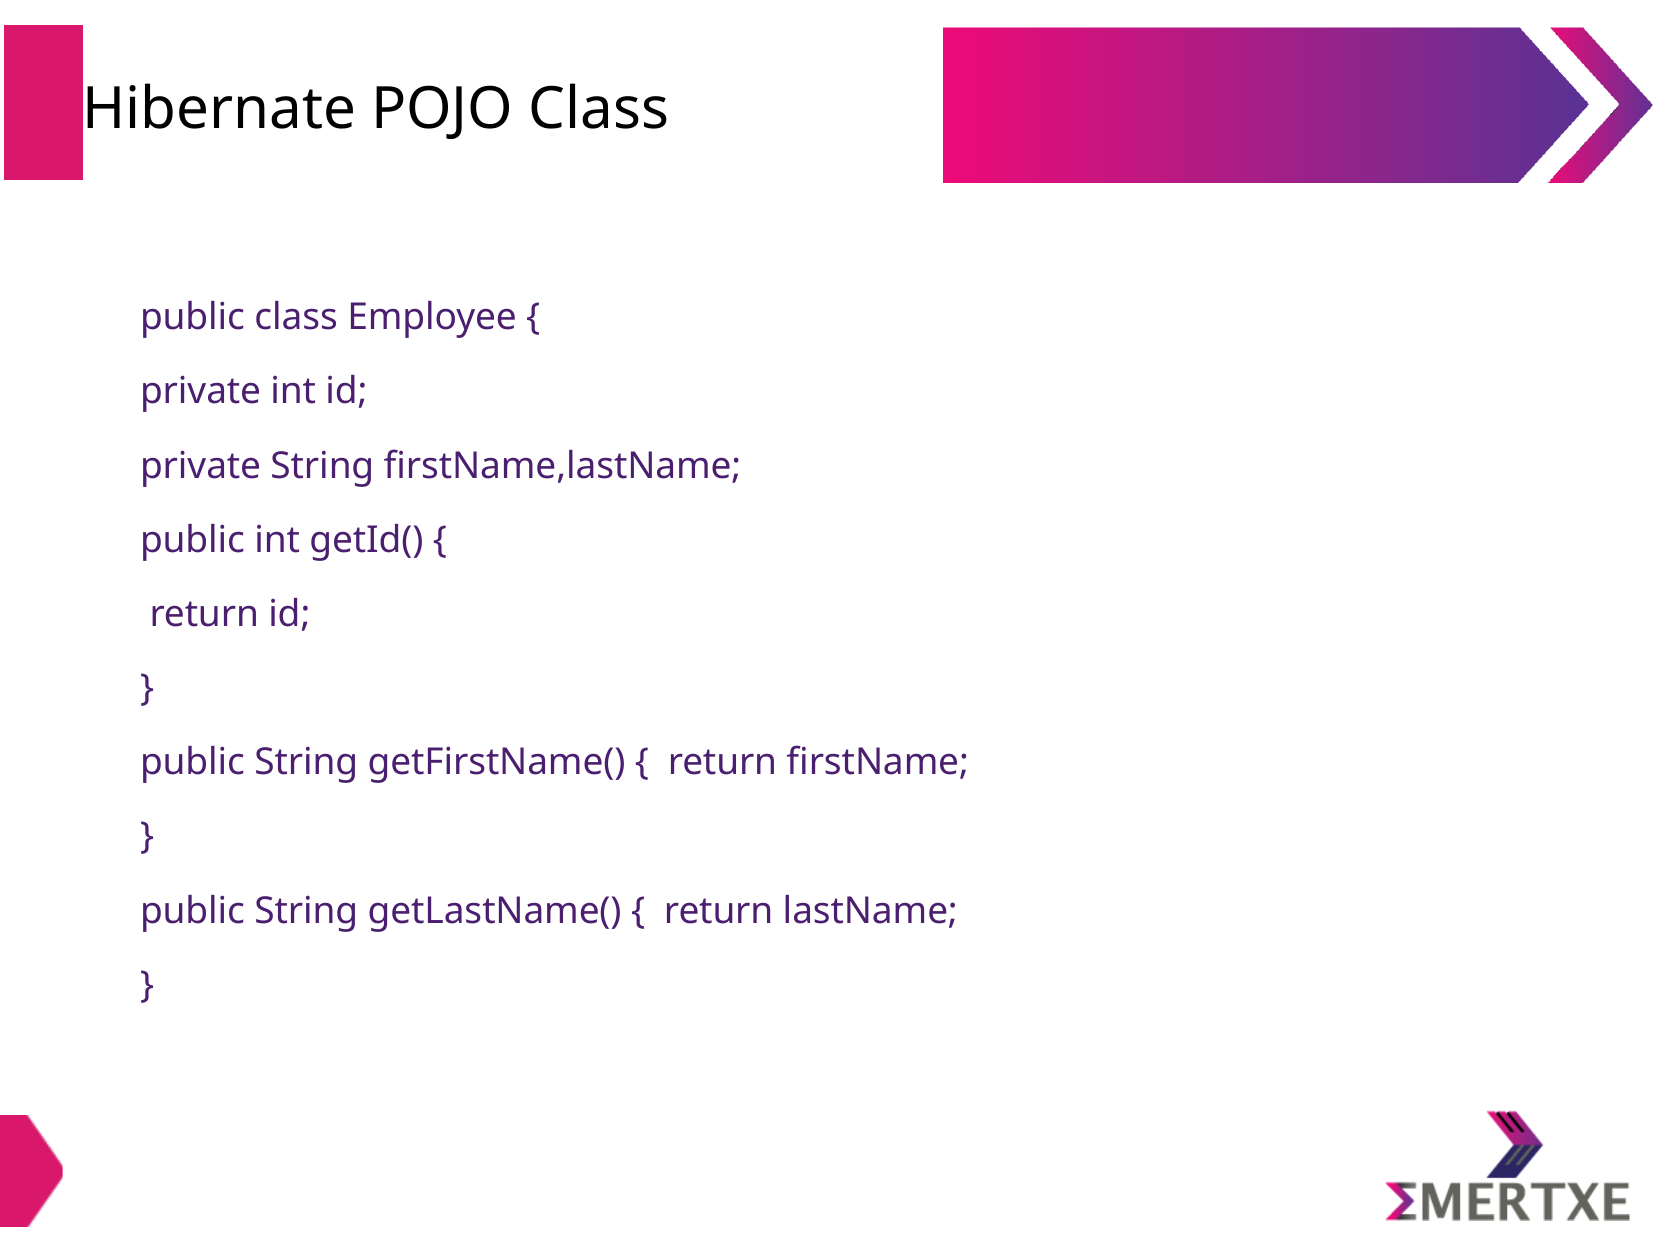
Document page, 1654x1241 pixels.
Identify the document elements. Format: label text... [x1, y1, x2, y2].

picture [1385, 1107, 1631, 1221]
list public class Employee { private int id; private String firstName,lastName; public int getId() { return id; } public String getFirstName() { return firstName; } public String getLastName() { return lastName; } [82, 290, 1571, 1010]
title Hibernate POJO Class [82, 2, 1571, 210]
picture [1571, 27, 1653, 183]
